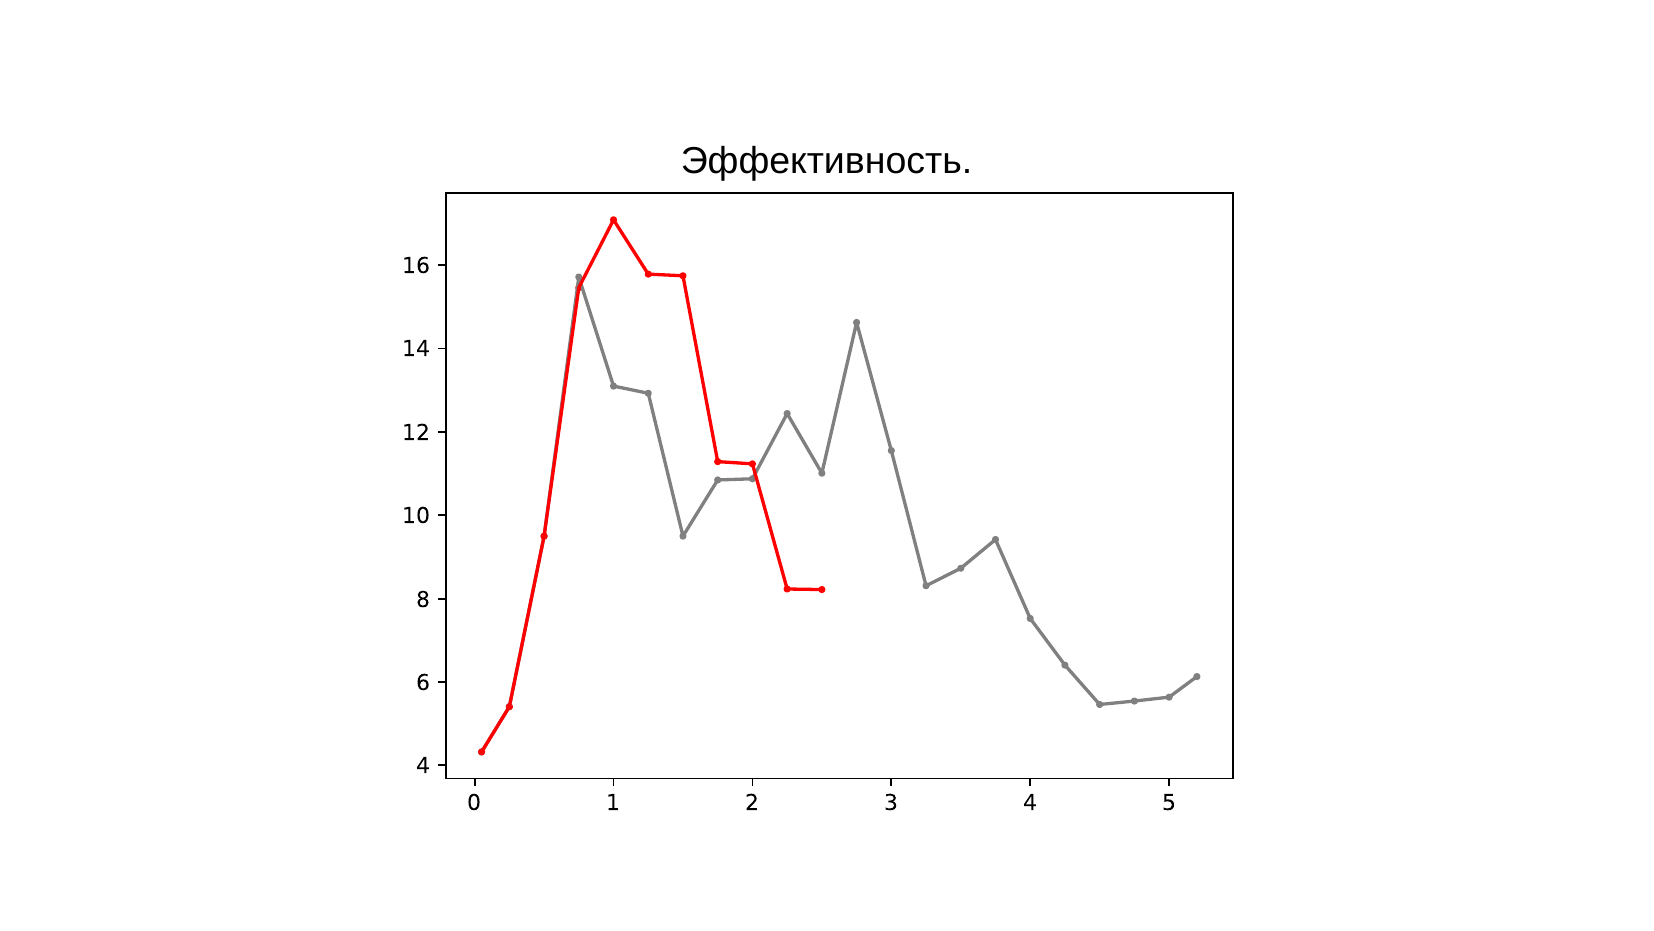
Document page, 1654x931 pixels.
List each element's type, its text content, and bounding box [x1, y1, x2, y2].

picture [318, 101, 1335, 863]
text_box Эффективность. [348, 132, 1306, 189]
